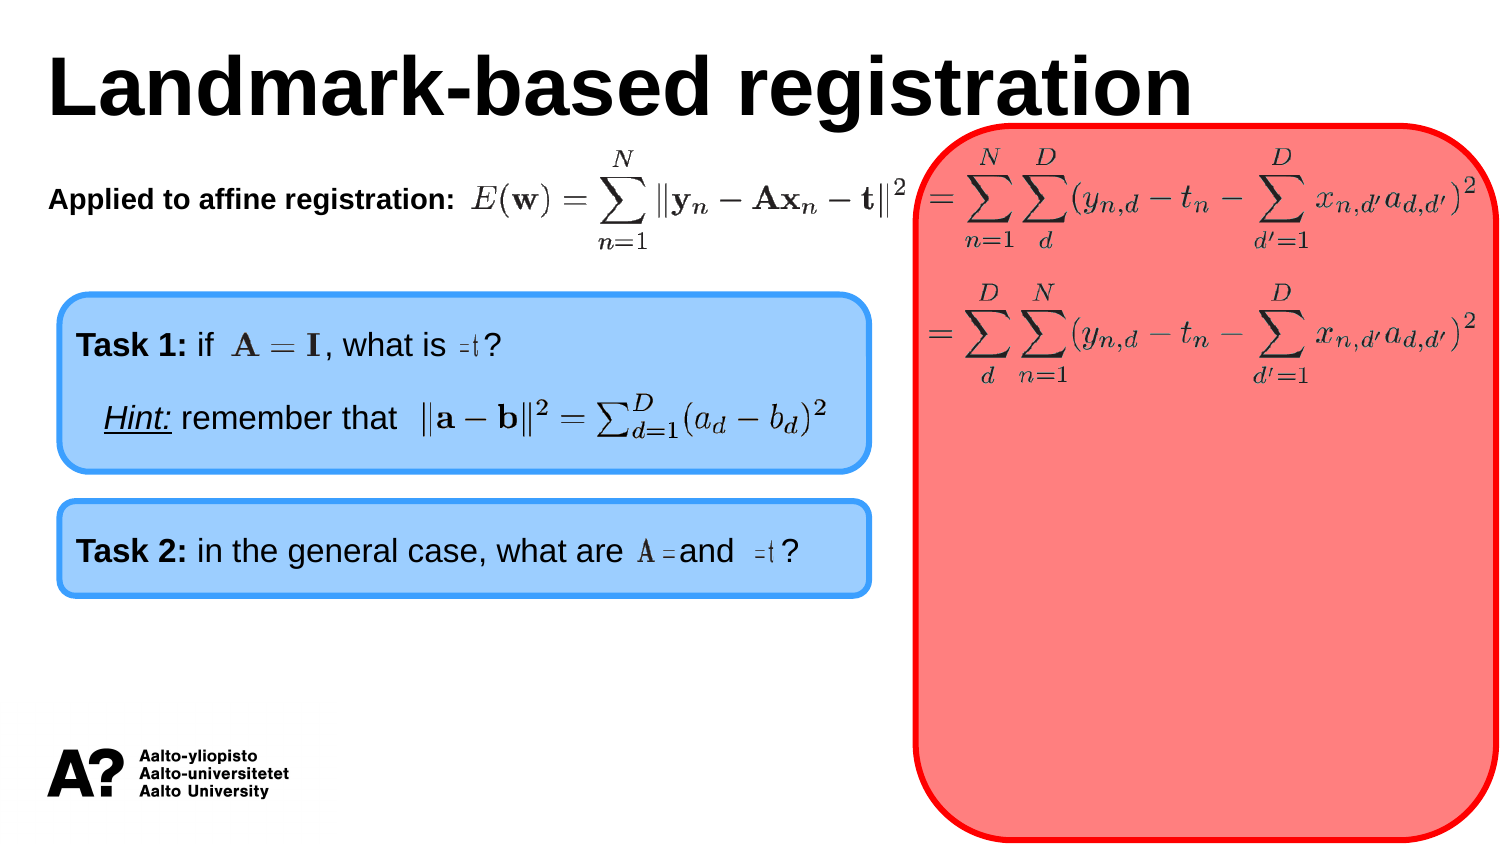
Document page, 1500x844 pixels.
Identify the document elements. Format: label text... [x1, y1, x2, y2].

text_box Task 2: in the general case, what are and ? [66, 532, 637, 570]
picture [929, 266, 1475, 394]
text_box [59, 294, 870, 472]
picture [0, 702, 337, 844]
picture [637, 511, 675, 570]
text_box [59, 501, 870, 596]
picture [930, 130, 1475, 259]
picture [471, 132, 905, 259]
text_box Task 2: in the general case, what are and ? [675, 532, 754, 570]
text_box [915, 162, 1497, 841]
picture [413, 382, 834, 473]
picture [459, 304, 478, 364]
picture [754, 511, 774, 570]
list Applied to affine registration: [48, 180, 1375, 284]
list Landmark-based registration [47, 32, 1442, 197]
text_box Task 1: if , what is ? Hint: remember that [66, 325, 843, 438]
picture [231, 305, 320, 364]
text_box Task 2: in the general case, what are and ? [774, 532, 843, 570]
